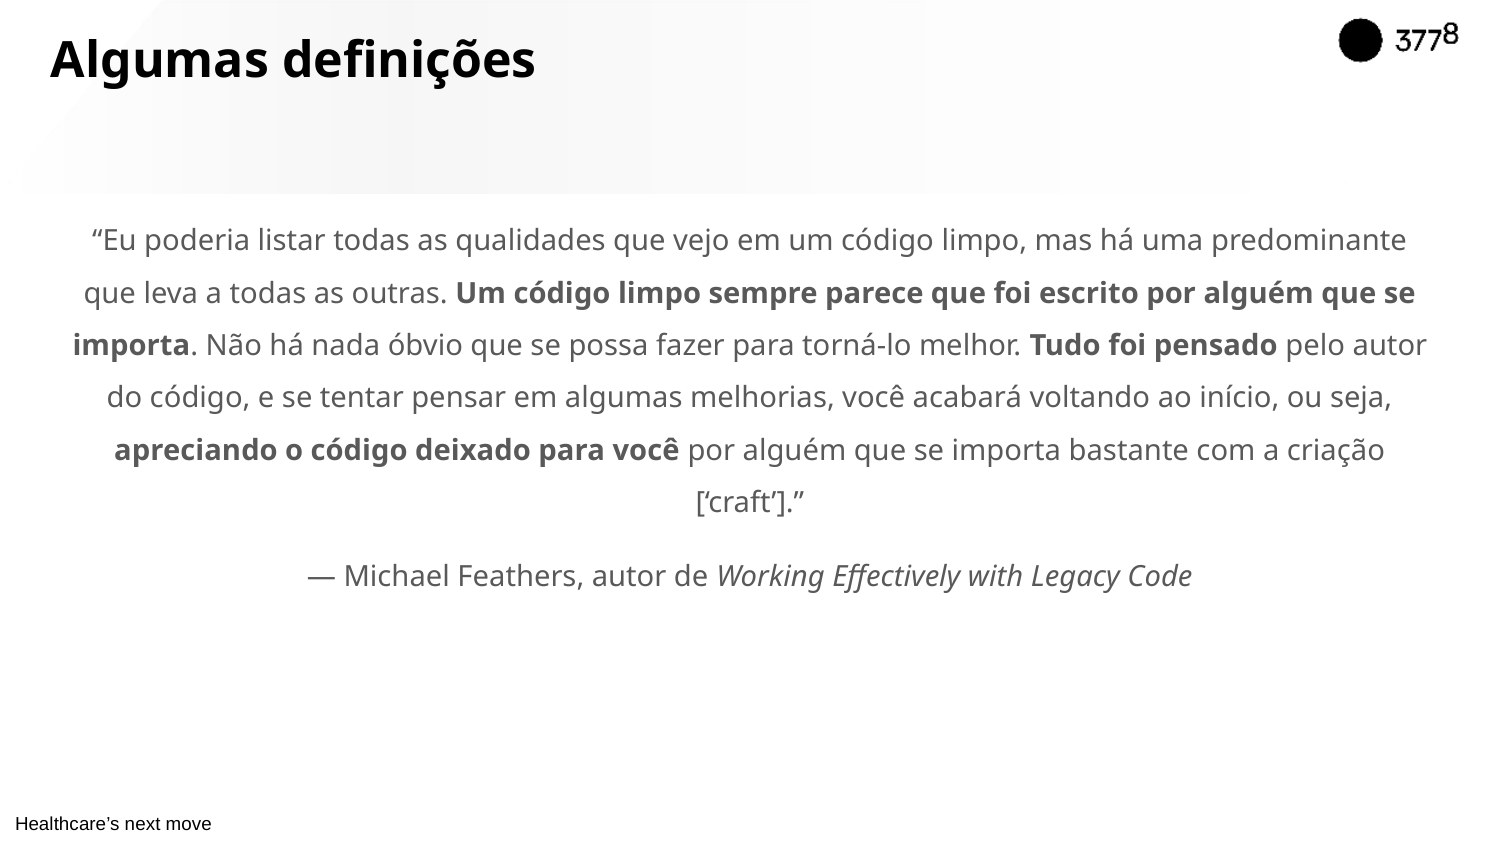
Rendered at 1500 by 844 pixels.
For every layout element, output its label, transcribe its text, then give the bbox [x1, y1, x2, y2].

list “Eu poderia listar todas as qualidades que vejo em um código limpo, mas há uma predominante que leva a todas as outras. Um código limpo sempre parece que foi escrito por alguém que se importa. Não há nada óbvio que se possa fazer para torná-lo melhor. Tudo foi pensado pelo autor do código, e se tentar pensar em algumas melhorias, você acabará voltando ao início, ou seja, apreciando o código deixado para você por alguém que se importa bastante com a criação [‘craft’].” — Michael Feathers, autor de Working Effectively with Legacy Code [51, 189, 1449, 750]
title Algumas definições [35, 12, 1308, 107]
picture [0, 0, 1500, 194]
